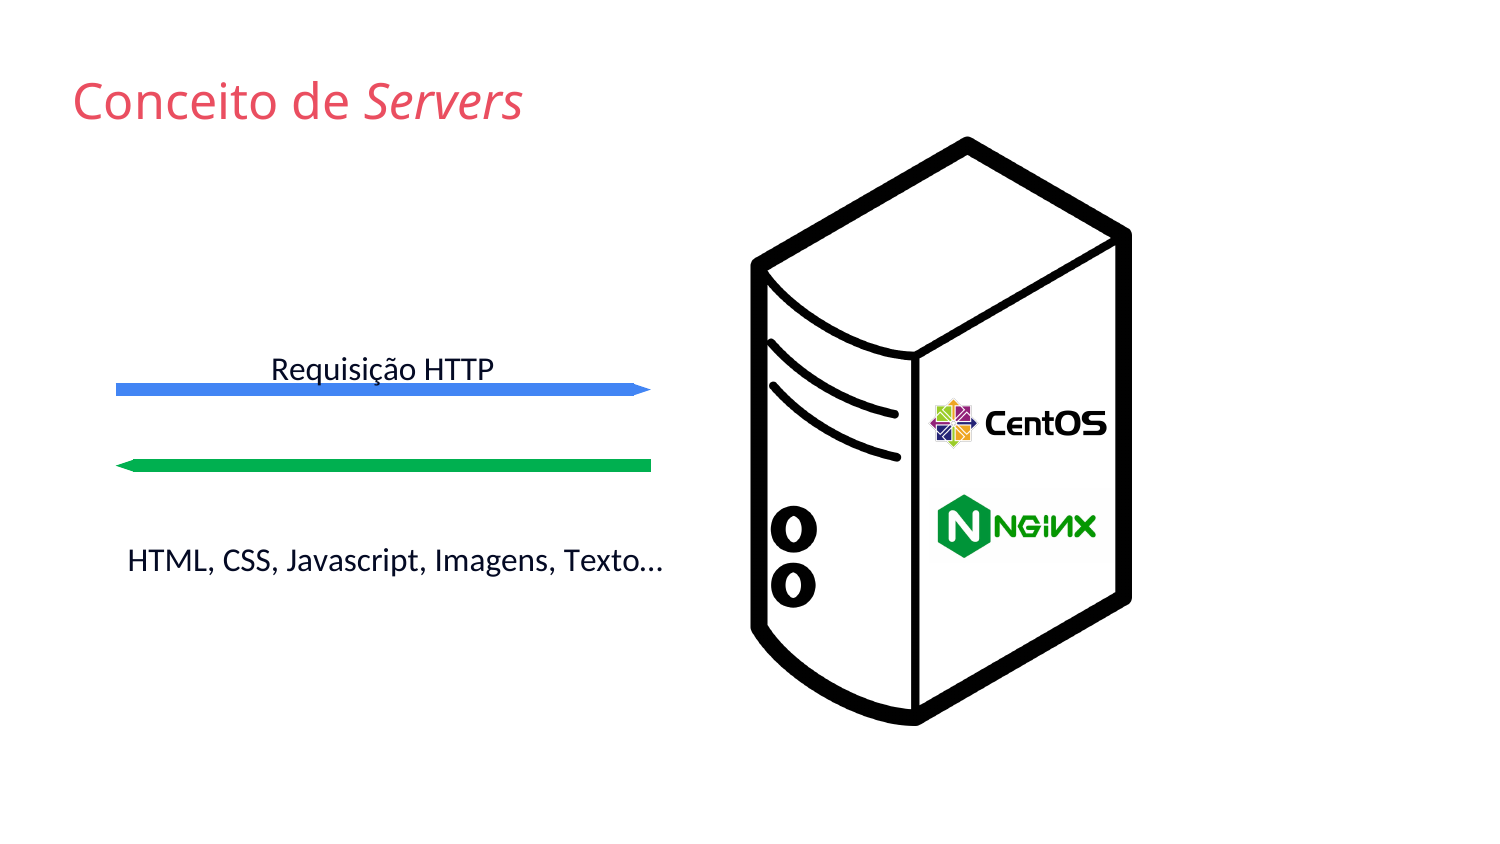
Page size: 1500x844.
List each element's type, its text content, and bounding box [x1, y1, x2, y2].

text_box Conceito de Servers [57, 45, 1274, 126]
text_box Requisição HTTP [115, 332, 626, 371]
text_box HTML, CSS, Javascript, Imagens, Texto… [81, 522, 686, 561]
picture [750, 136, 1132, 727]
